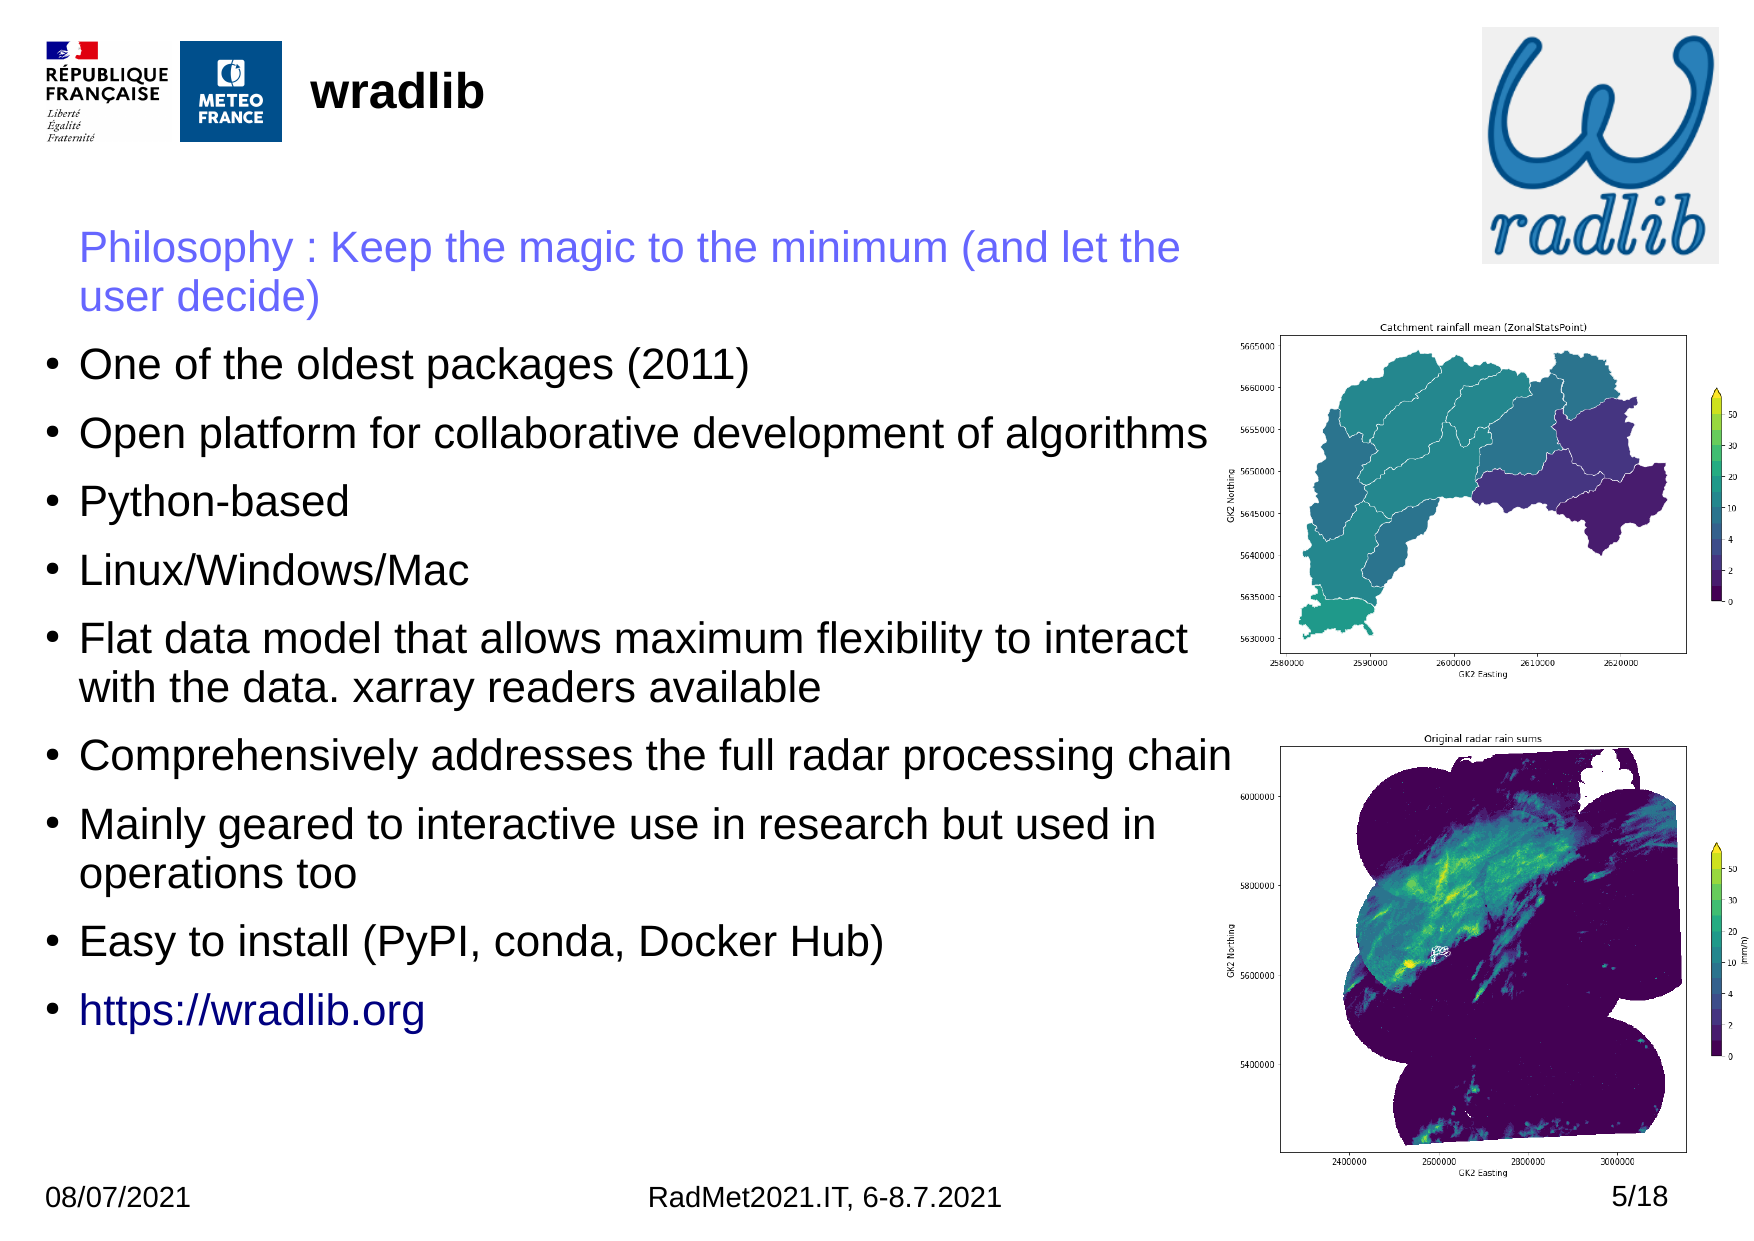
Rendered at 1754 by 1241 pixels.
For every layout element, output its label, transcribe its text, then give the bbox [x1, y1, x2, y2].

list Philosophy : Keep the magic to the minimum (and let the user decide) One of the oldest packages (2011) Open platform for collaborative development of algorithms Python-based Linux/Windows/Mac Flat data model that allows maximum flexibility to interact with the data. xarray readers available Comprehensively addresses the full radar processing chain Mainly geared to interactive use in research but used in operations too Easy to install (PyPI, conda, Docker Hub) https://wradlib.org [44, 222, 1241, 1118]
picture [1222, 317, 1754, 1182]
picture [180, 41, 282, 142]
picture [46, 41, 172, 142]
title wradlib [310, 40, 1482, 142]
picture [1482, 27, 1719, 264]
